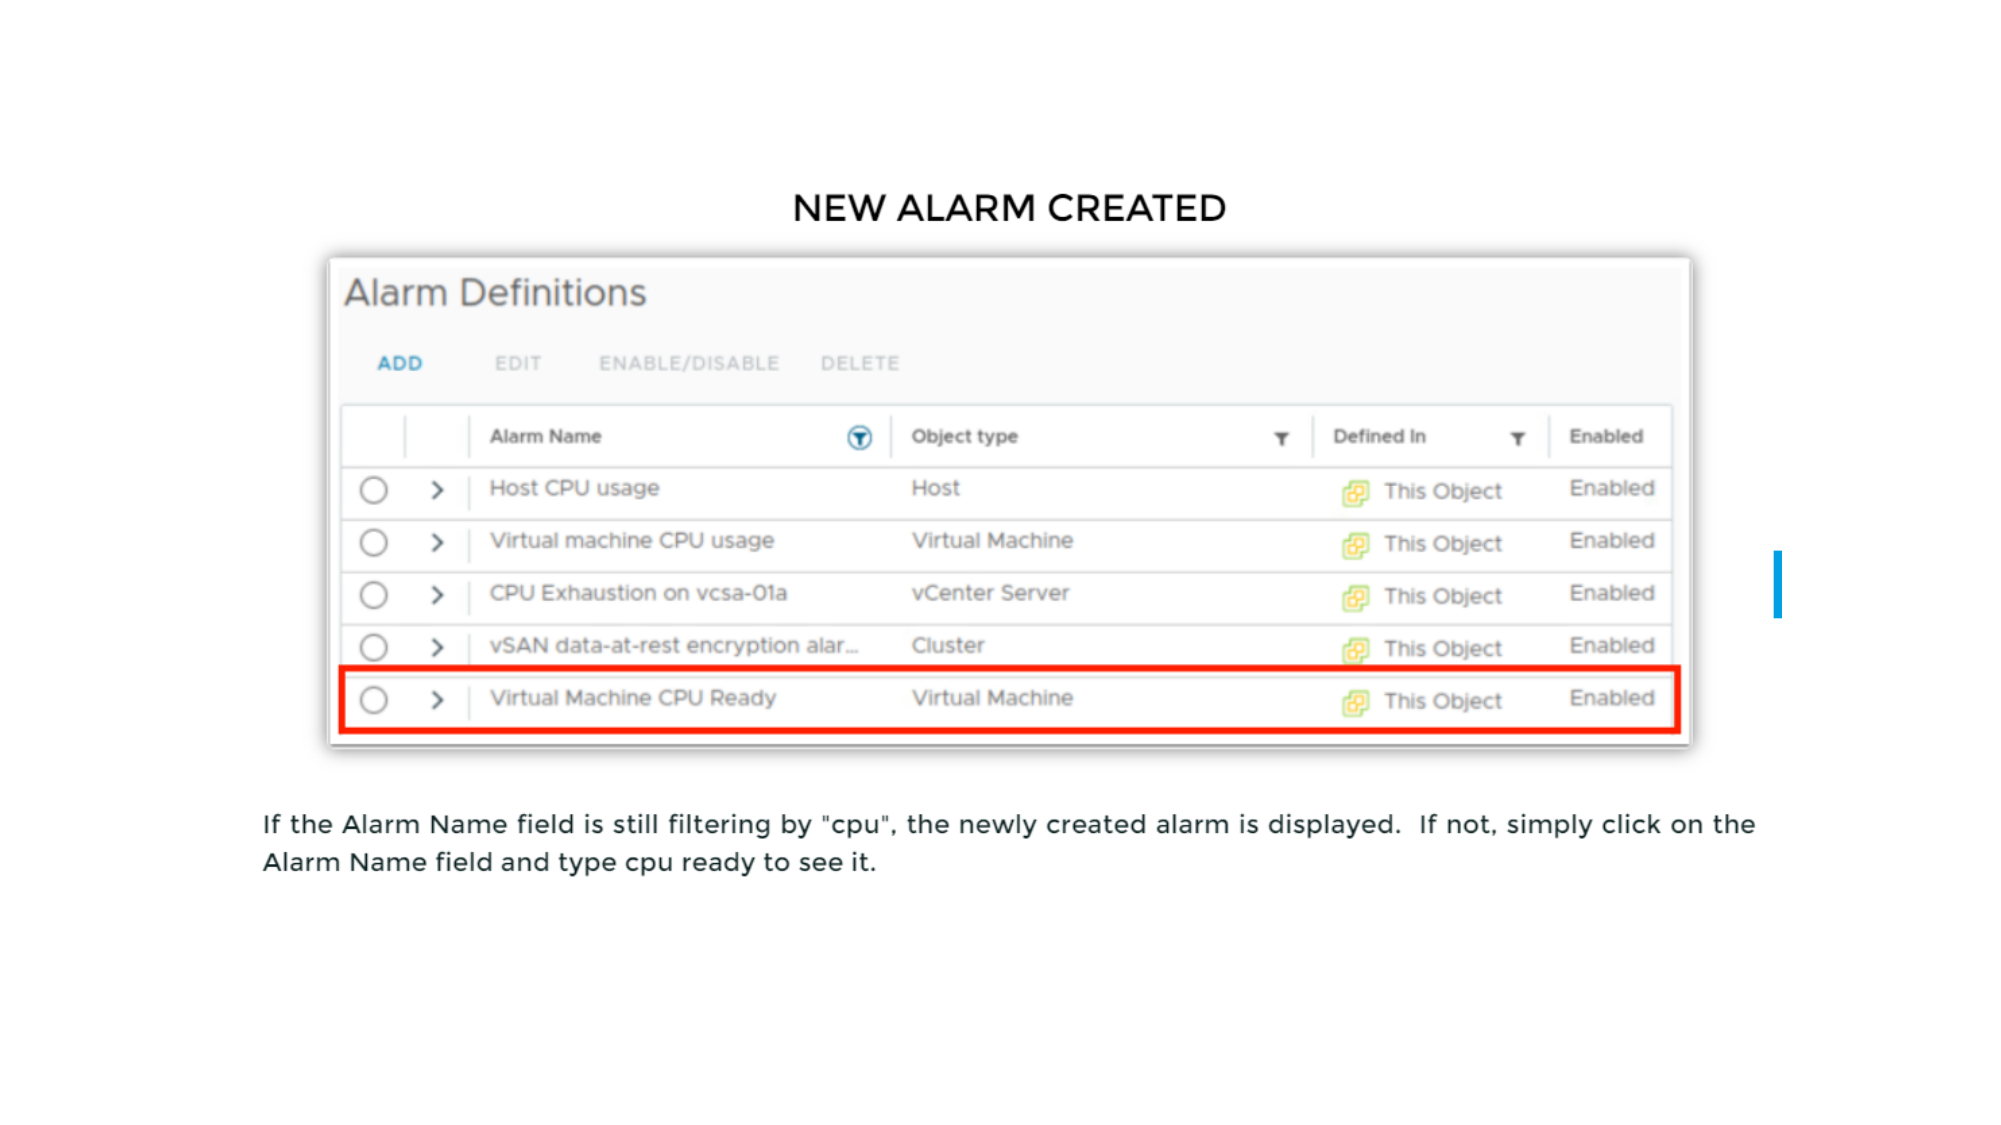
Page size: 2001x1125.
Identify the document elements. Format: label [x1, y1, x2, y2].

picture [250, 163, 1782, 936]
